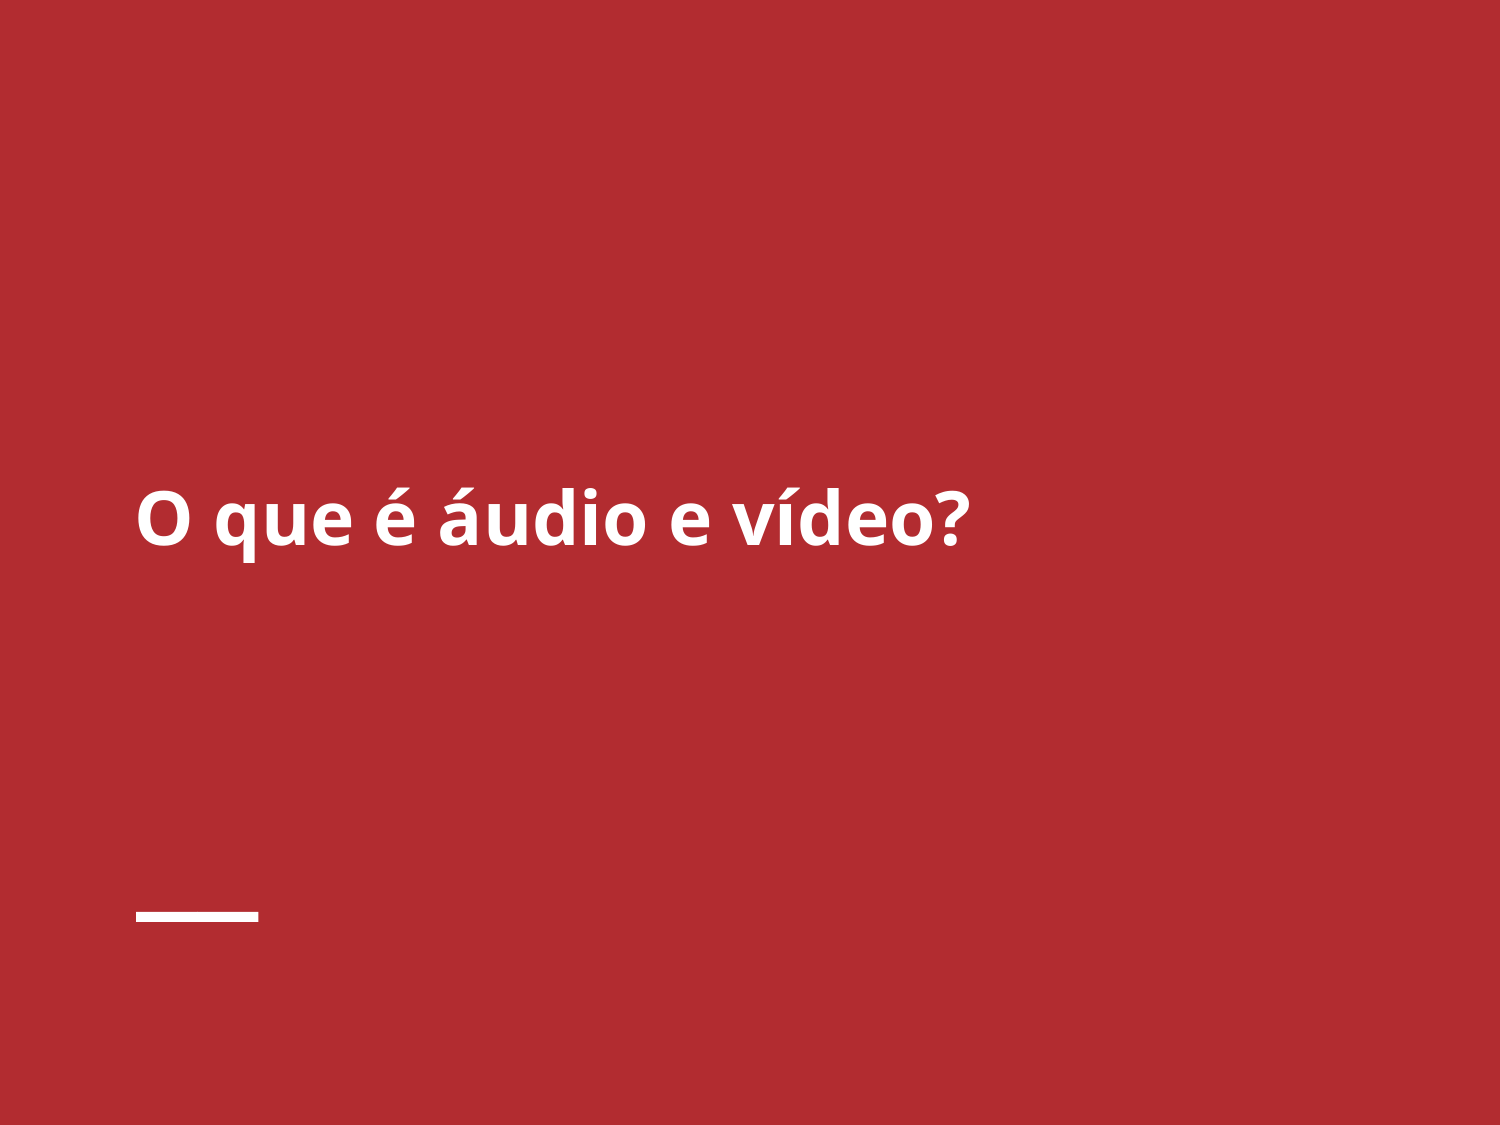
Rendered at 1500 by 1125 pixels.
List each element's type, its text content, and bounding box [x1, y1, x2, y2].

title O que é áudio e vídeo? [119, 189, 1272, 842]
